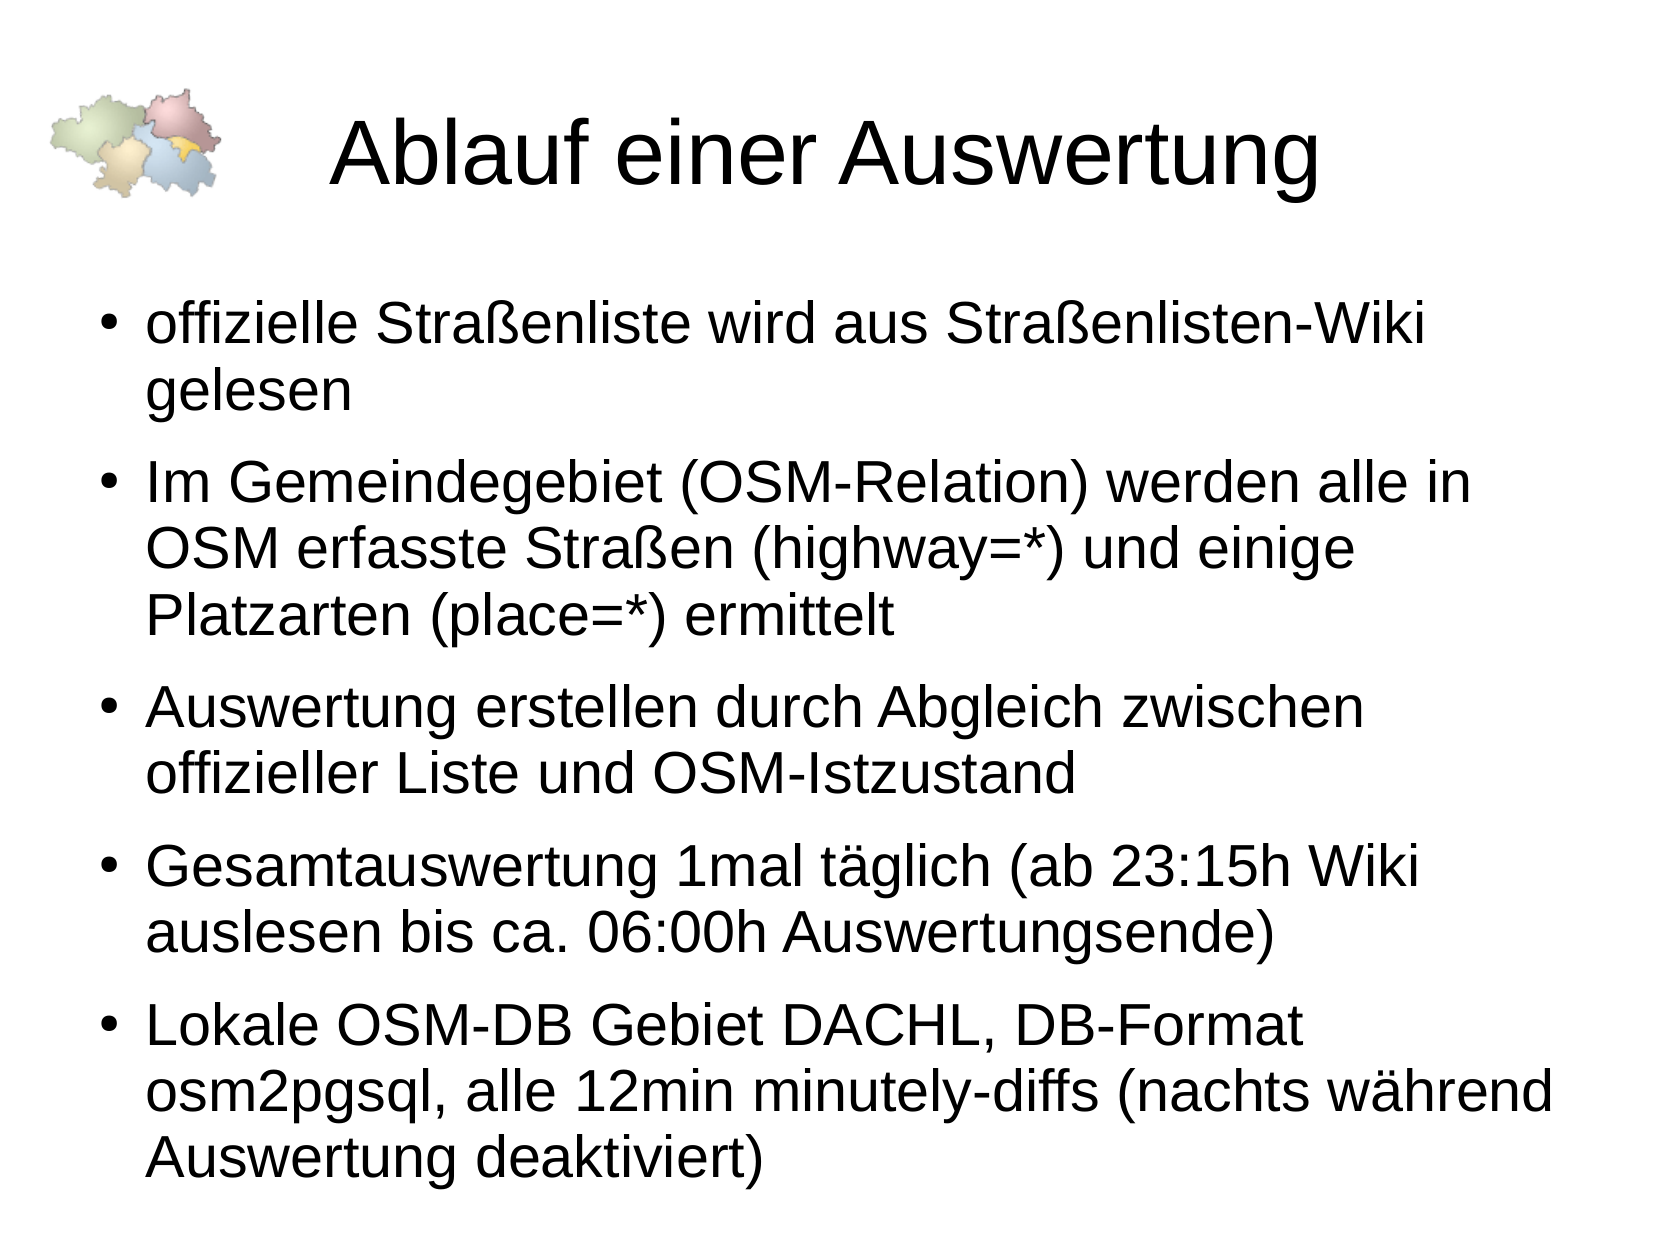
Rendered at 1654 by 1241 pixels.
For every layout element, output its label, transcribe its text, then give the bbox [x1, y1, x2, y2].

title Ablauf einer Auswertung [82, 49, 1571, 257]
picture [11, 68, 250, 225]
list offizielle Straßenliste wird aus Straßenlisten-Wiki gelesen Im Gemeindegebiet (OSM-Relation) werden alle in OSM erfasste Straßen (highway=*) und einige Platzarten (place=*) ermittelt Auswertung erstellen durch Abgleich zwischen offizieller Liste und OSM-Istzustand Gesamtauswertung 1mal täglich (ab 23:15h Wiki auslesen bis ca. 06:00h Auswertungsende) Lokale OSM-DB Gebiet DACHL, DB-Format osm2pgsql, alle 12min minutely-diffs (nachts während Auswertung deaktiviert) [82, 290, 1571, 1193]
